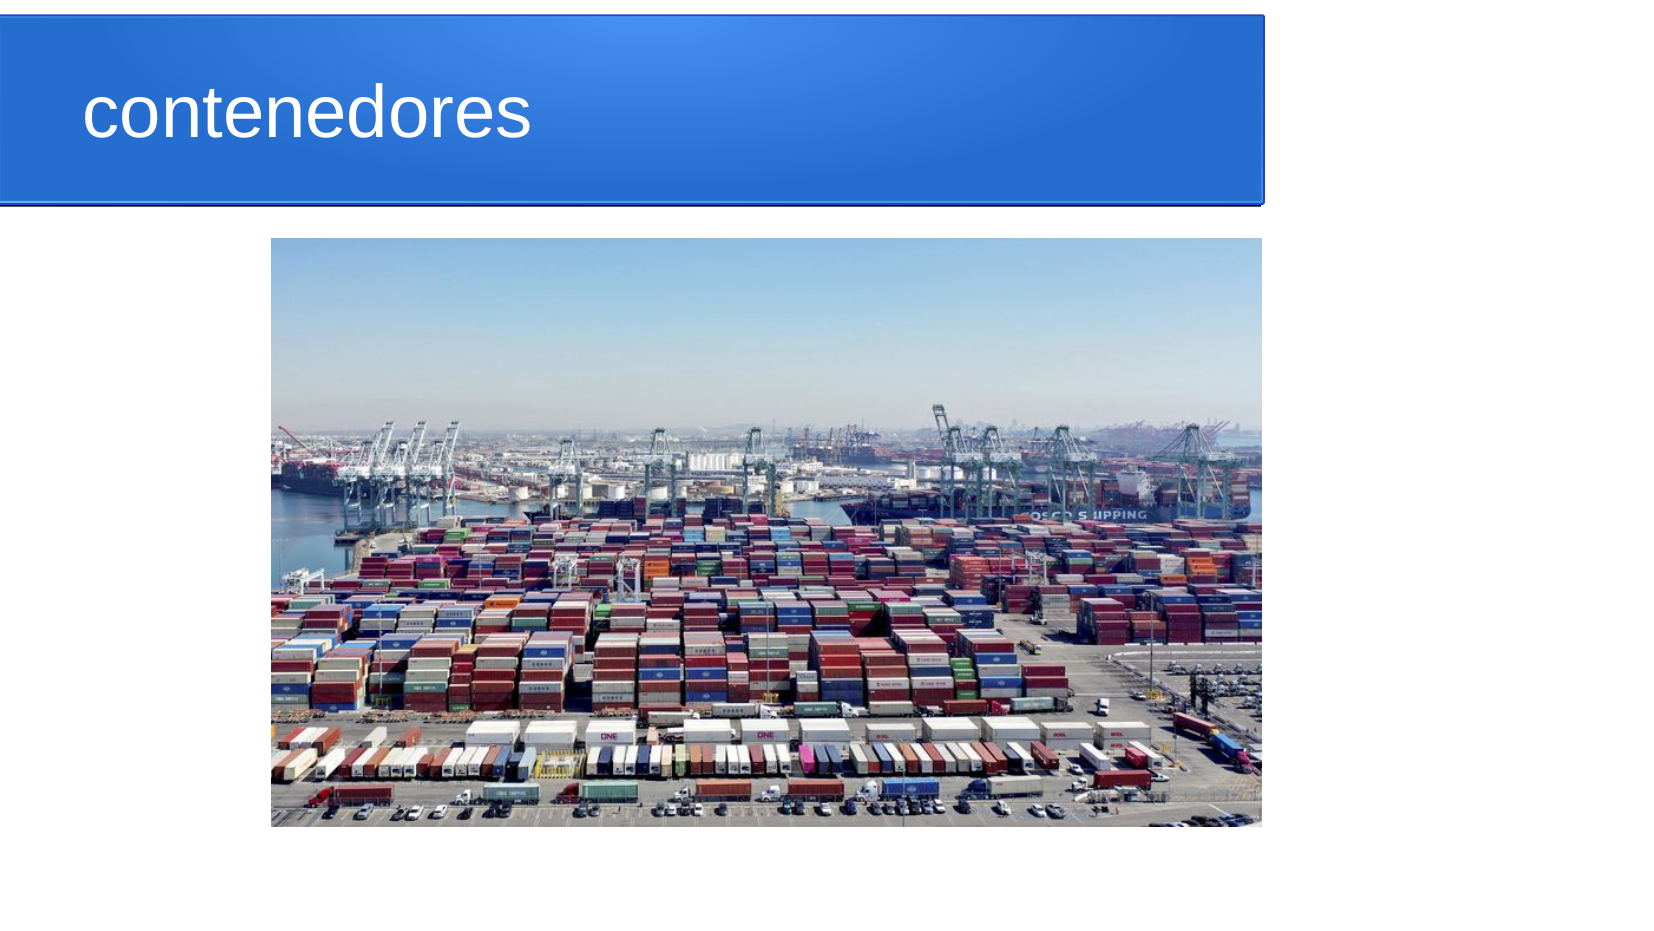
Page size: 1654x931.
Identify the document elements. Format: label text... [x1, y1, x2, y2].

picture [271, 238, 1262, 827]
title contenedores [82, 35, 1235, 189]
